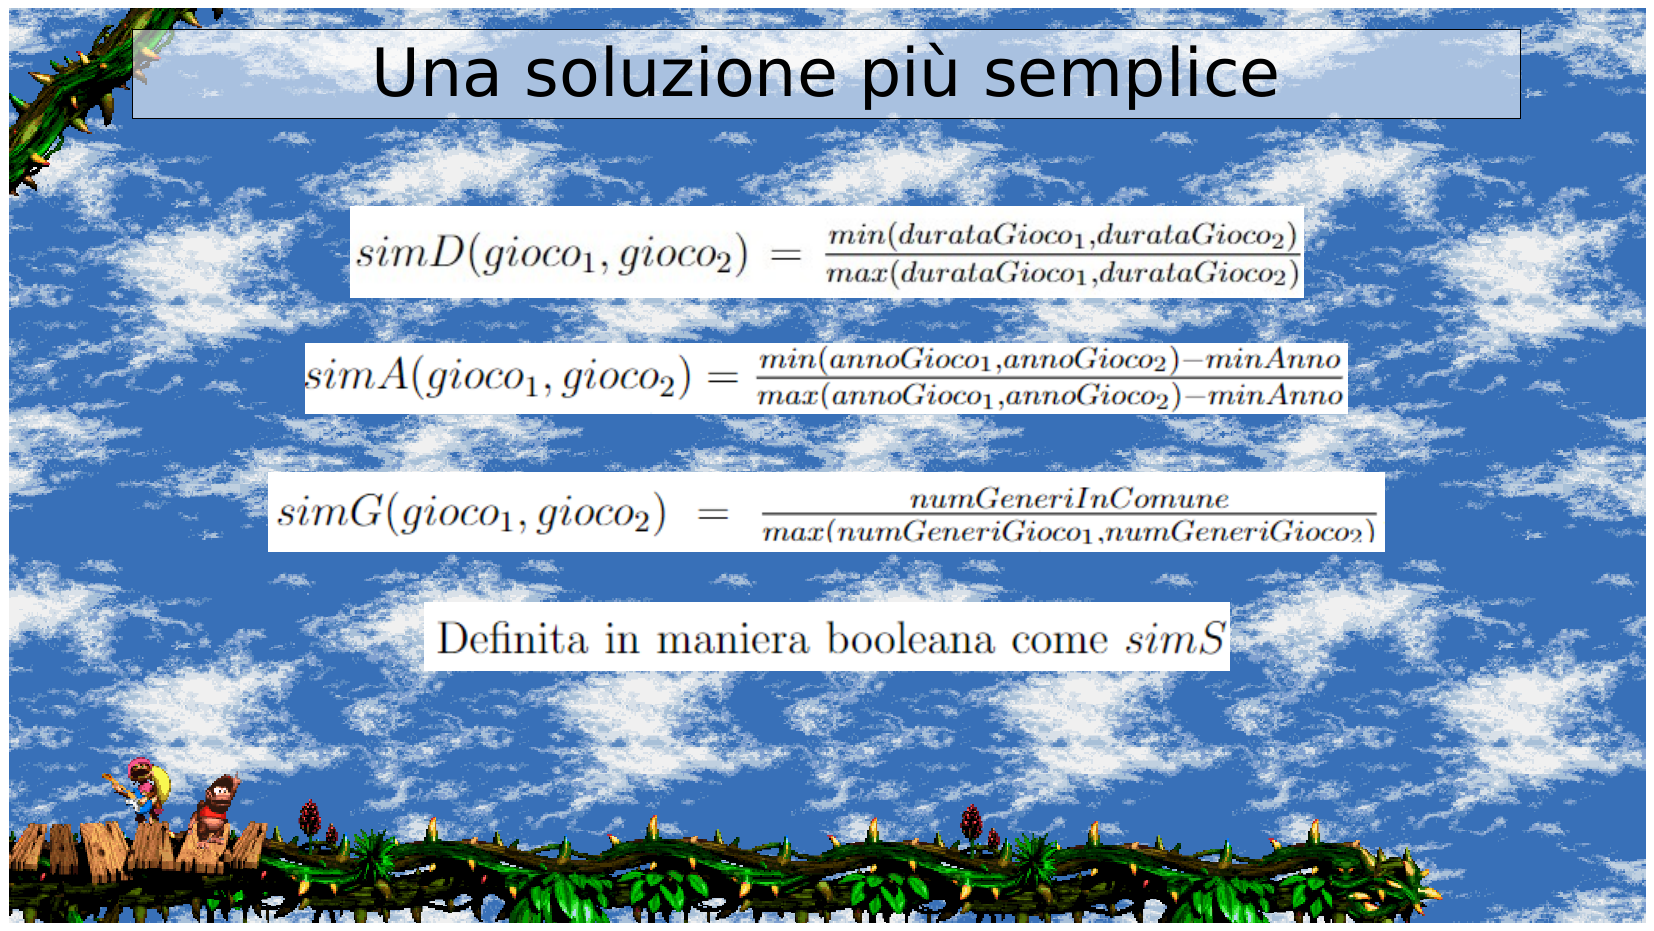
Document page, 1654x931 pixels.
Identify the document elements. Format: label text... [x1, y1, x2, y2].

picture [0, 0, 1654, 931]
subtitle Una soluzione più semplice [132, 29, 1521, 119]
